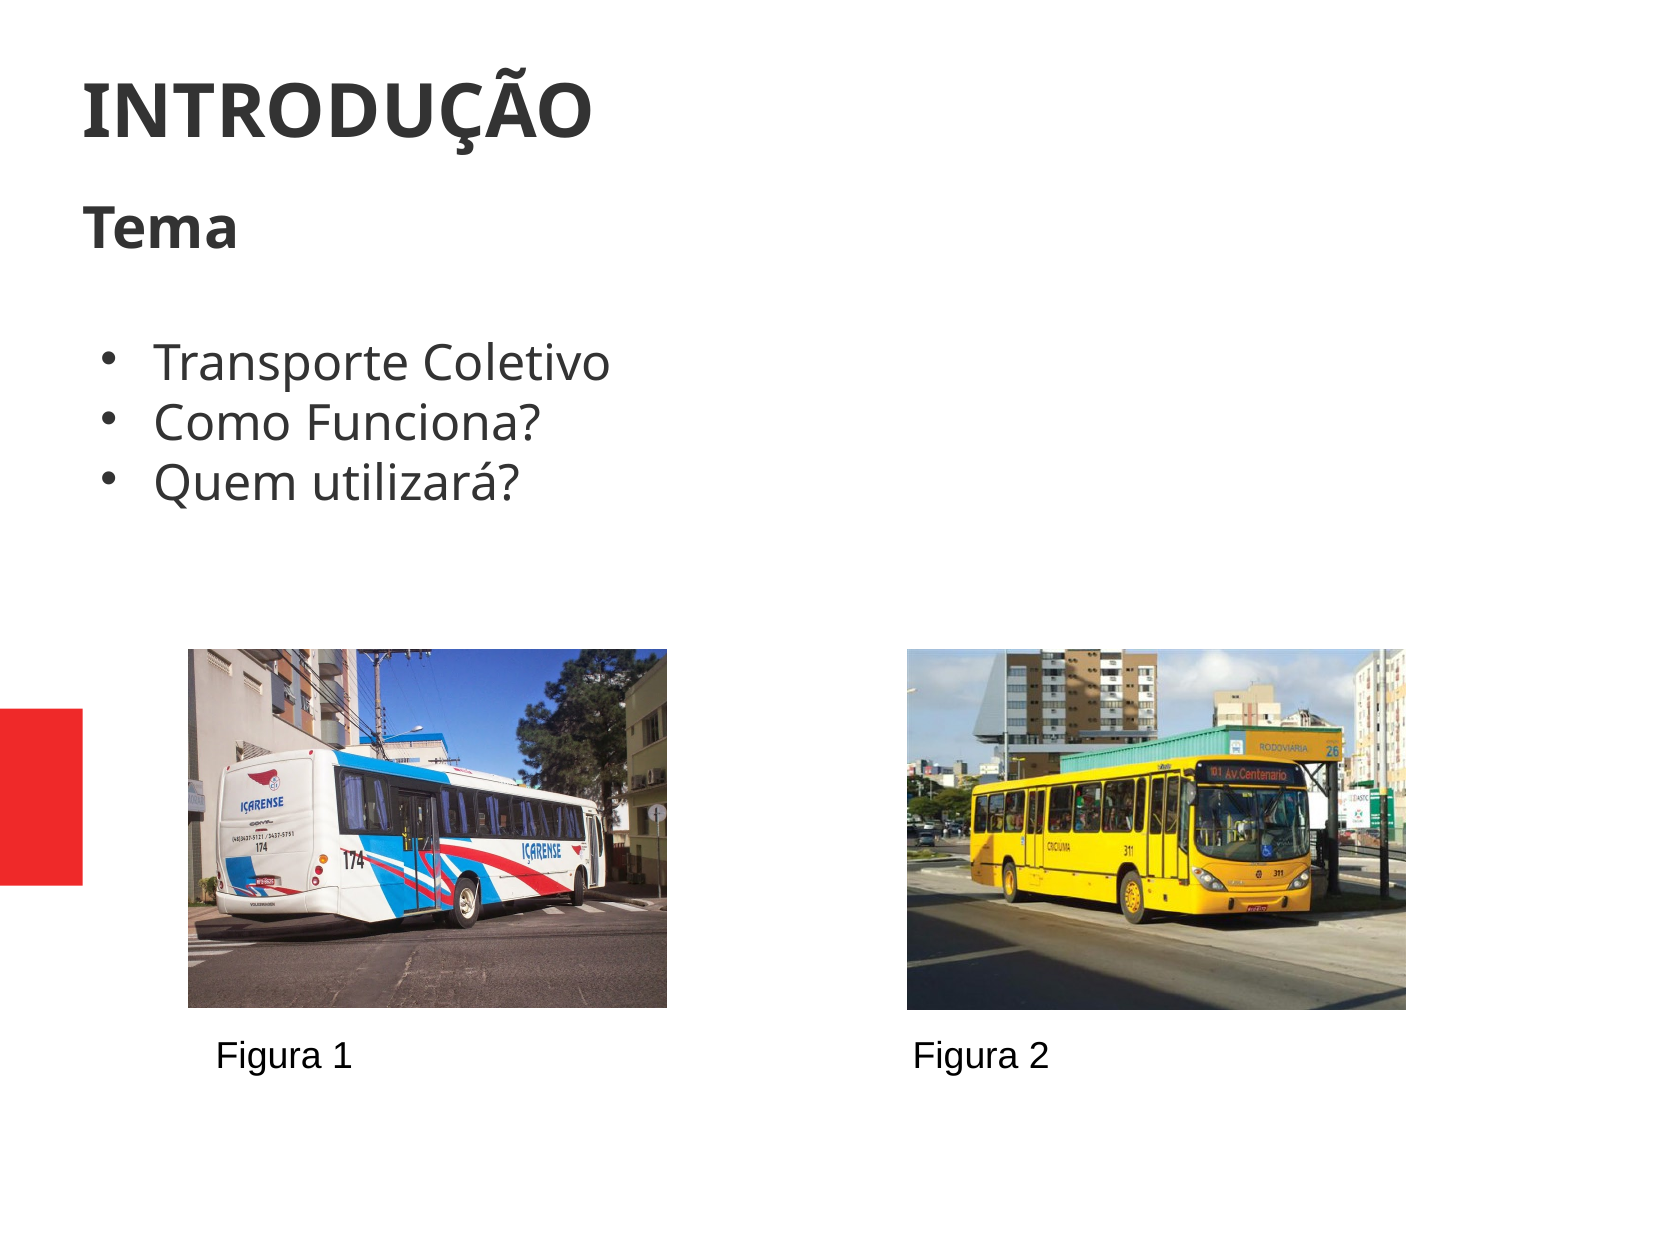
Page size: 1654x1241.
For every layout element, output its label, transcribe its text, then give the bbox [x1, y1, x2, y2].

text_box Transporte Coletivo Como Funciona? Quem utilizará? [82, 330, 1571, 1010]
text_box Tema [82, 167, 1571, 284]
picture [188, 649, 667, 1008]
text_box INTRODUÇÃO [82, 49, 1571, 166]
text_box Figura 2 [897, 1027, 1099, 1085]
picture [907, 649, 1406, 1010]
text_box Figura 1 [200, 1027, 402, 1085]
